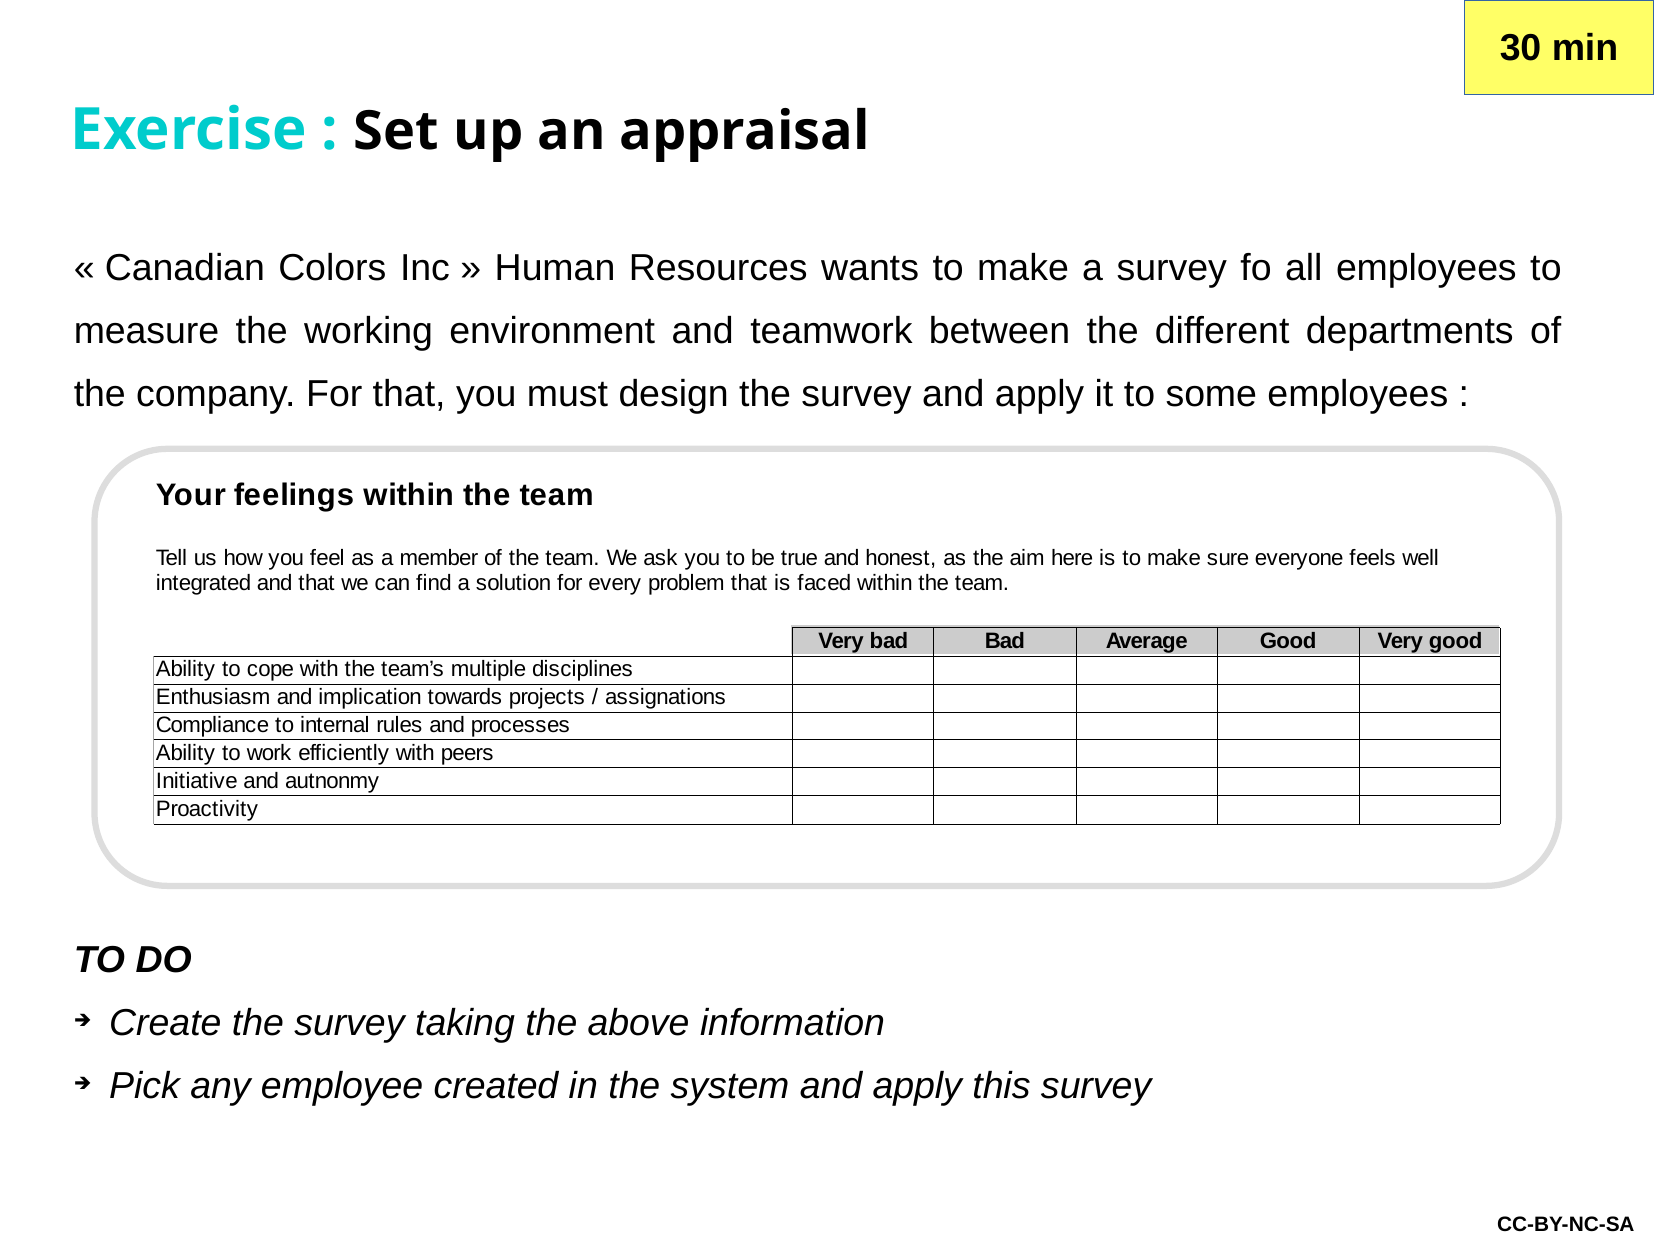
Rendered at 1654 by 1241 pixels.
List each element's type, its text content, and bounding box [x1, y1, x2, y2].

title Exercise : Set up an appraisal [70, 23, 1560, 231]
text_box « Canadian Colors Inc » Human Resources wants to make a survey fo all employees to measure the working environment and teamwork between the different departments of the company. For that, you must design the survey and apply it to some employees : TO DO Create the survey taking the above information Pick any employee created in the system and apply this survey [59, 217, 1577, 1219]
text_box 30 min [1464, 0, 1654, 95]
text_box [94, 448, 1560, 886]
text_box CC-BY-NC-SA [1482, 1204, 1654, 1241]
